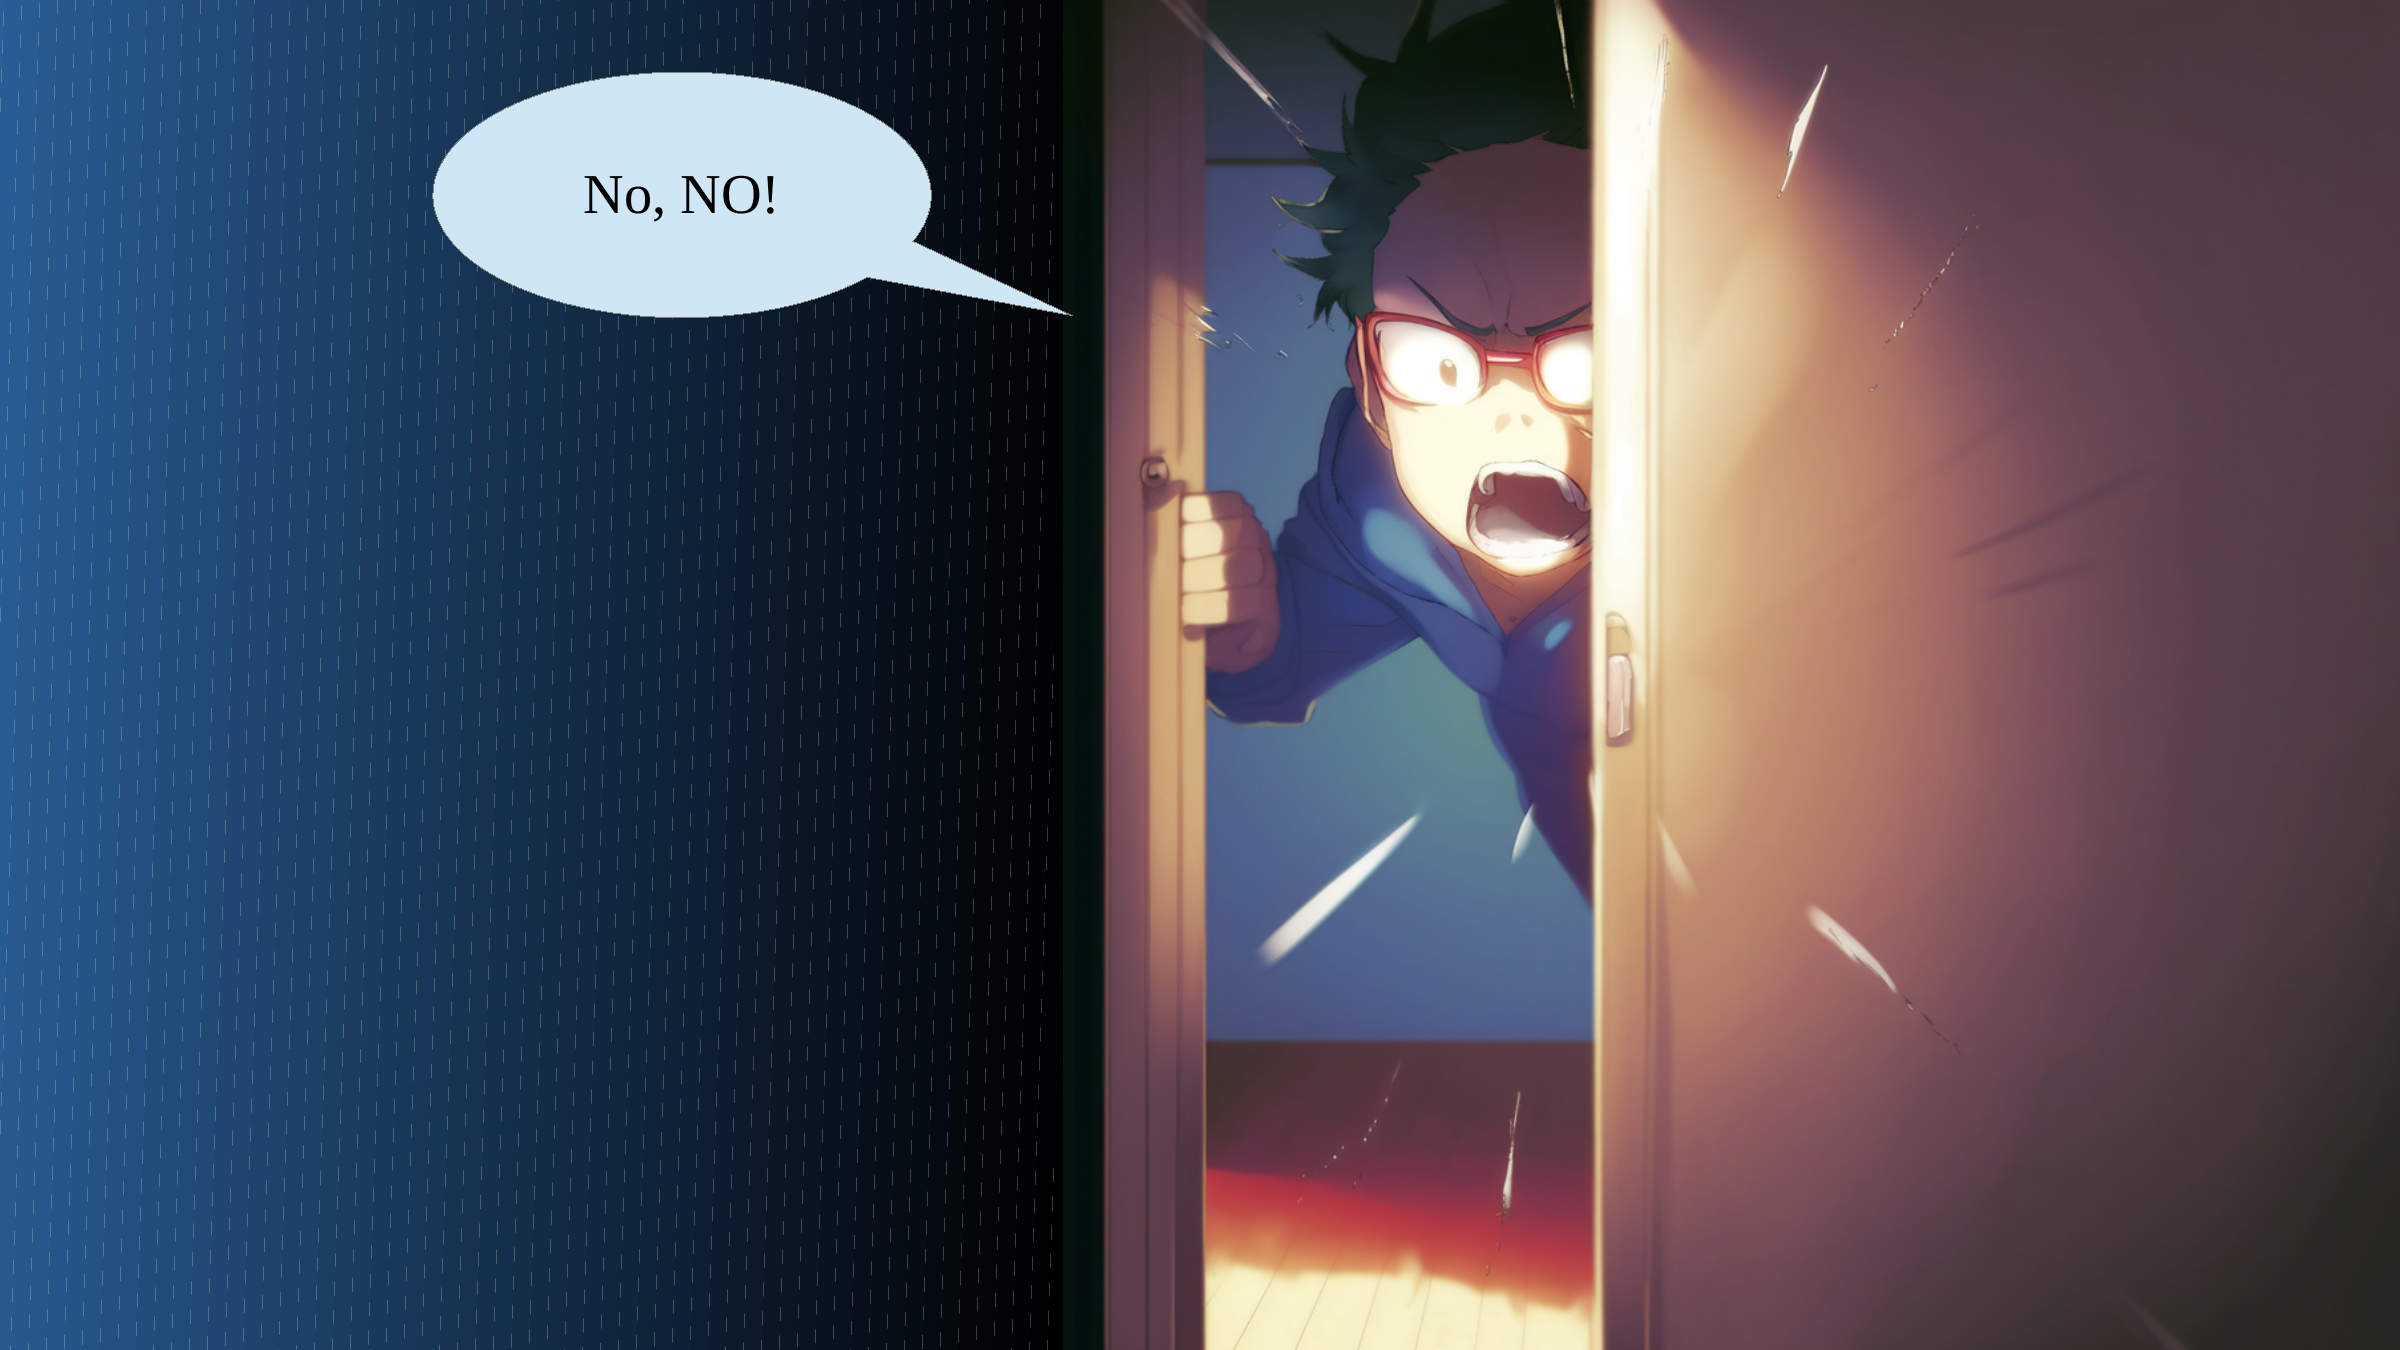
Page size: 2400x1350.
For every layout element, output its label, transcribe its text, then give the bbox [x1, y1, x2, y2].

picture [1063, 0, 2400, 1350]
text_box No, NO! [432, 72, 1073, 318]
text_box [0, 0, 1063, 1350]
